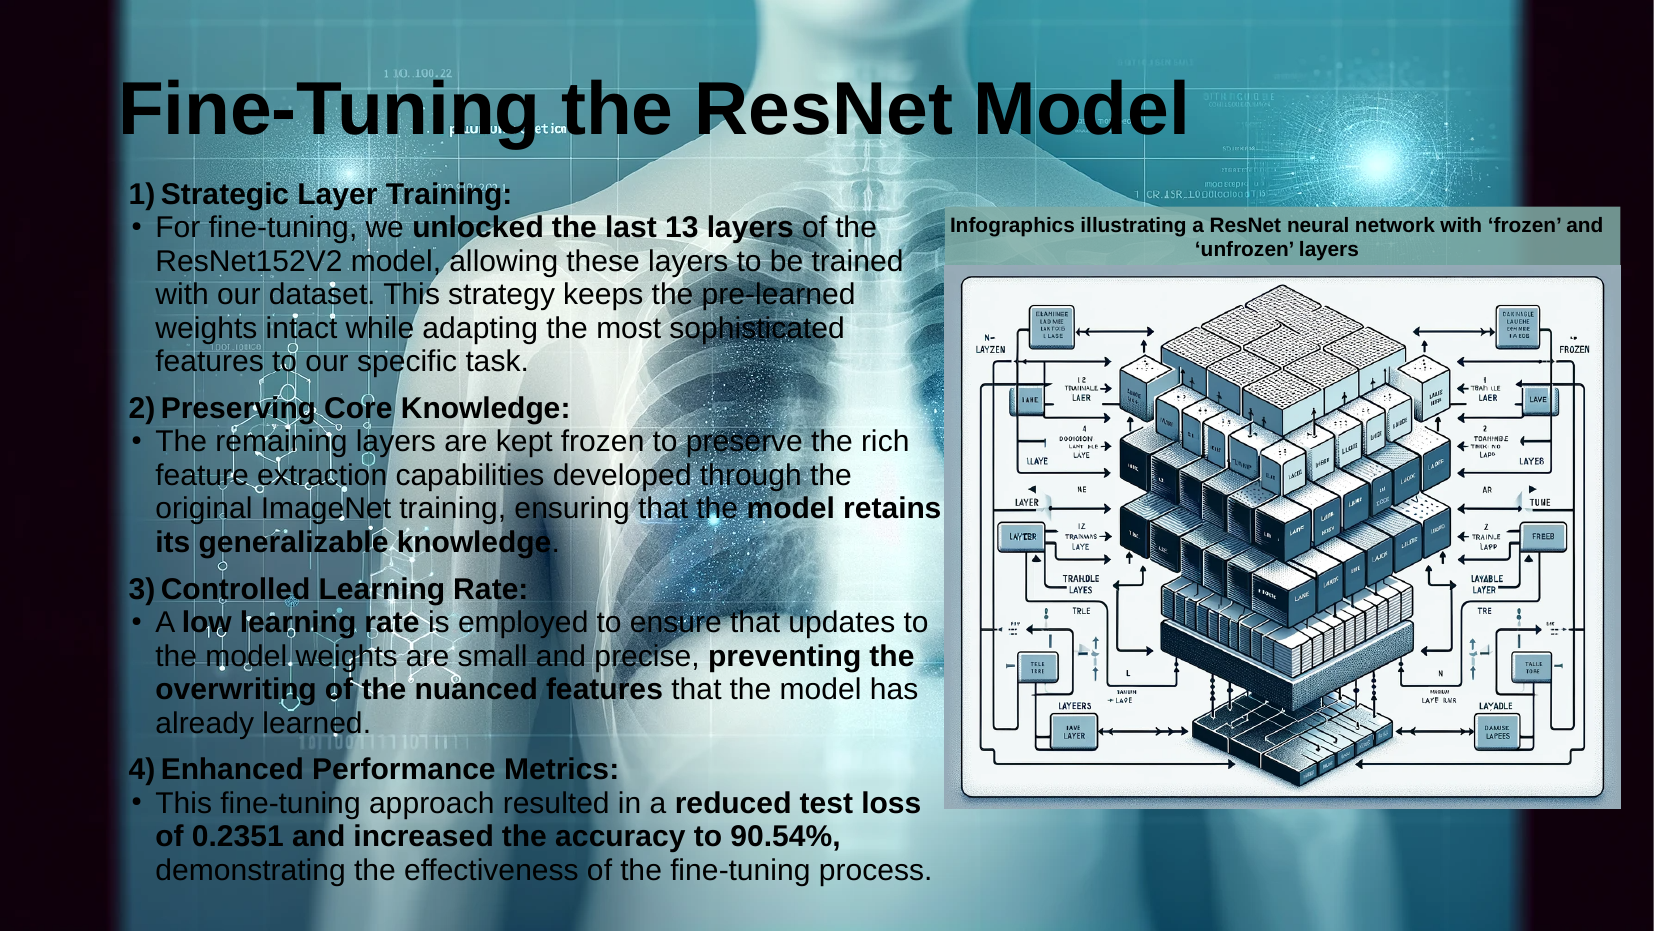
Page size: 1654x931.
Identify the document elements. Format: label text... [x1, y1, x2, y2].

picture [0, 0, 1654, 931]
text_box Infographics illustrating a ResNet neural network with ‘frozen’ and ‘unfrozen’ layers [944, 206, 1621, 265]
title Fine-Tuning the ResNet Model [118, 31, 1536, 187]
list Strategic Layer Training: For fine-tuning, we unlocked the last 13 layers of the ResNet152V2 model, allowing these layers to be trained with our dataset. This strategy keeps the pre-learned weights intact while adapting the most sophisticated features to our specific task. Preserving Core Knowledge: The remaining layers are kept frozen to preserve the rich feature extraction capabilities developed through the original ImageNet training, ensuring that the model retains its generalizable knowledge. Controlled Learning Rate: A low learning rate is employed to ensure that updates to the model weights are small and precise, preventing the overwriting of the nuanced features that the model has already learned. Enhanced Performance Metrics: This fine-tuning approach resulted in a reduced test loss of 0.2351 and increased the accuracy to 90.54%, demonstrating the effectiveness of the fine-tuning process. [118, 177, 945, 905]
